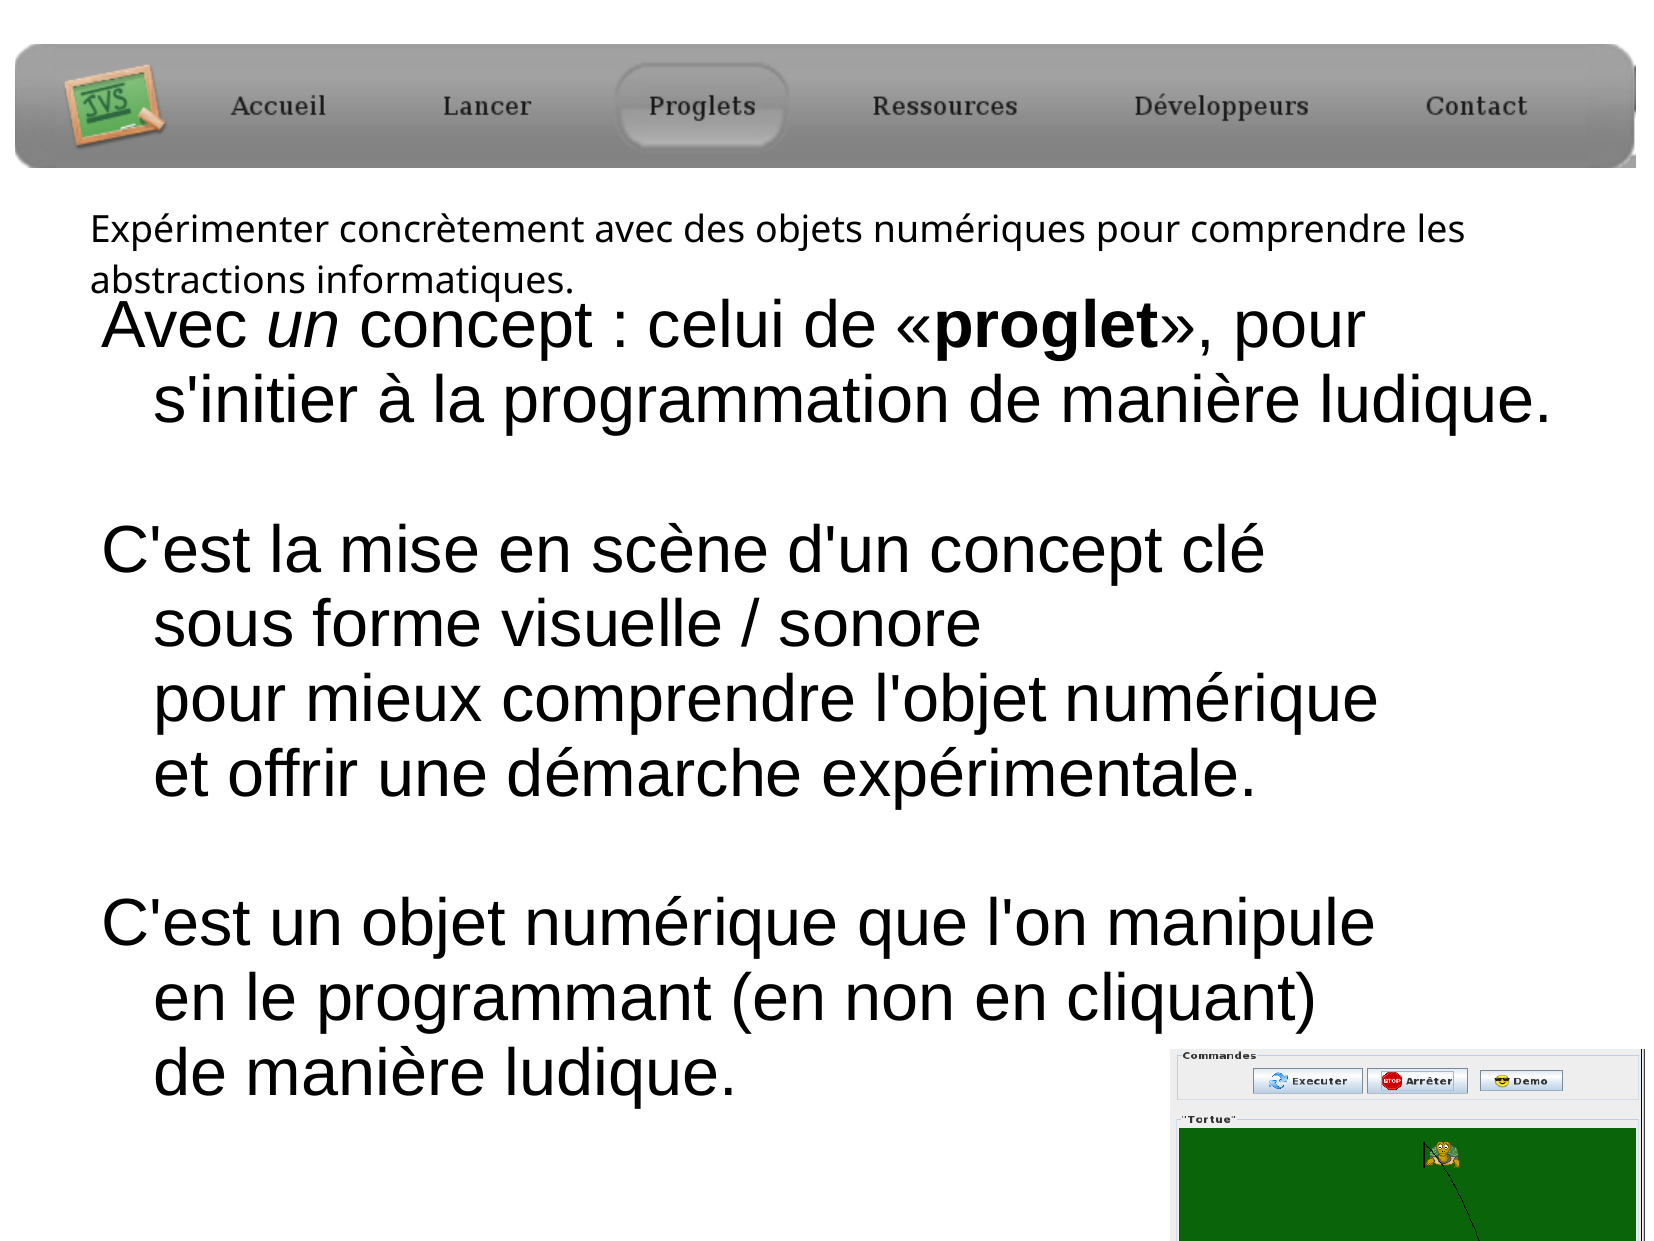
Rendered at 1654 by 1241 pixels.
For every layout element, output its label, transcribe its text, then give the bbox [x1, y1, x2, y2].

picture [15, 44, 1636, 168]
picture [1170, 1049, 1645, 1241]
subtitle Avec un concept : celui de «proglet», pour s'initier à la programmation de manière ludique. C'est la mise en scène d'un concept clé sous forme visuelle / sonore pour mieux comprendre l'objet numérique et offrir une démarche expérimentale. C'est un objet numérique que l'on manipule en le programmant (en non en cliquant) de manière ludique. [82, 287, 1571, 1185]
text_box Expérimenter concrètement avec des objets numériques pour comprendre les abstractions informatiques. [75, 195, 1576, 259]
